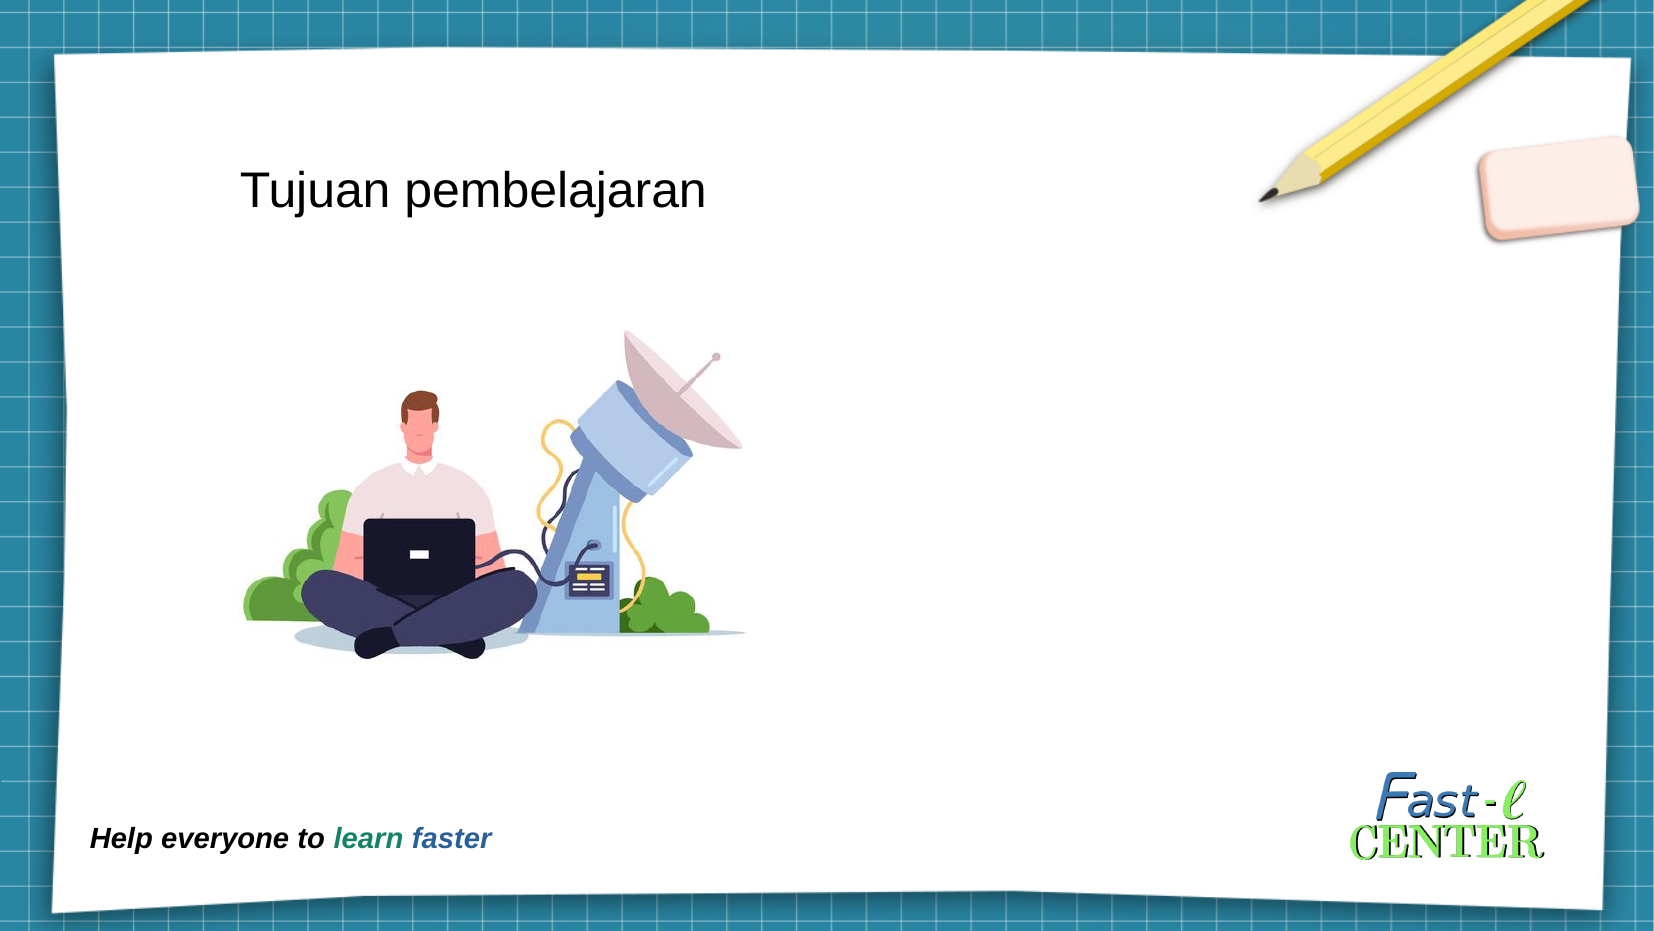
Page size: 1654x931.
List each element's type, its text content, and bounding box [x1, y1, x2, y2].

picture [0, 0, 1654, 931]
text_box Tujuan pembelajaran [225, 154, 722, 226]
text_box Help everyone to learn faster [75, 814, 507, 863]
